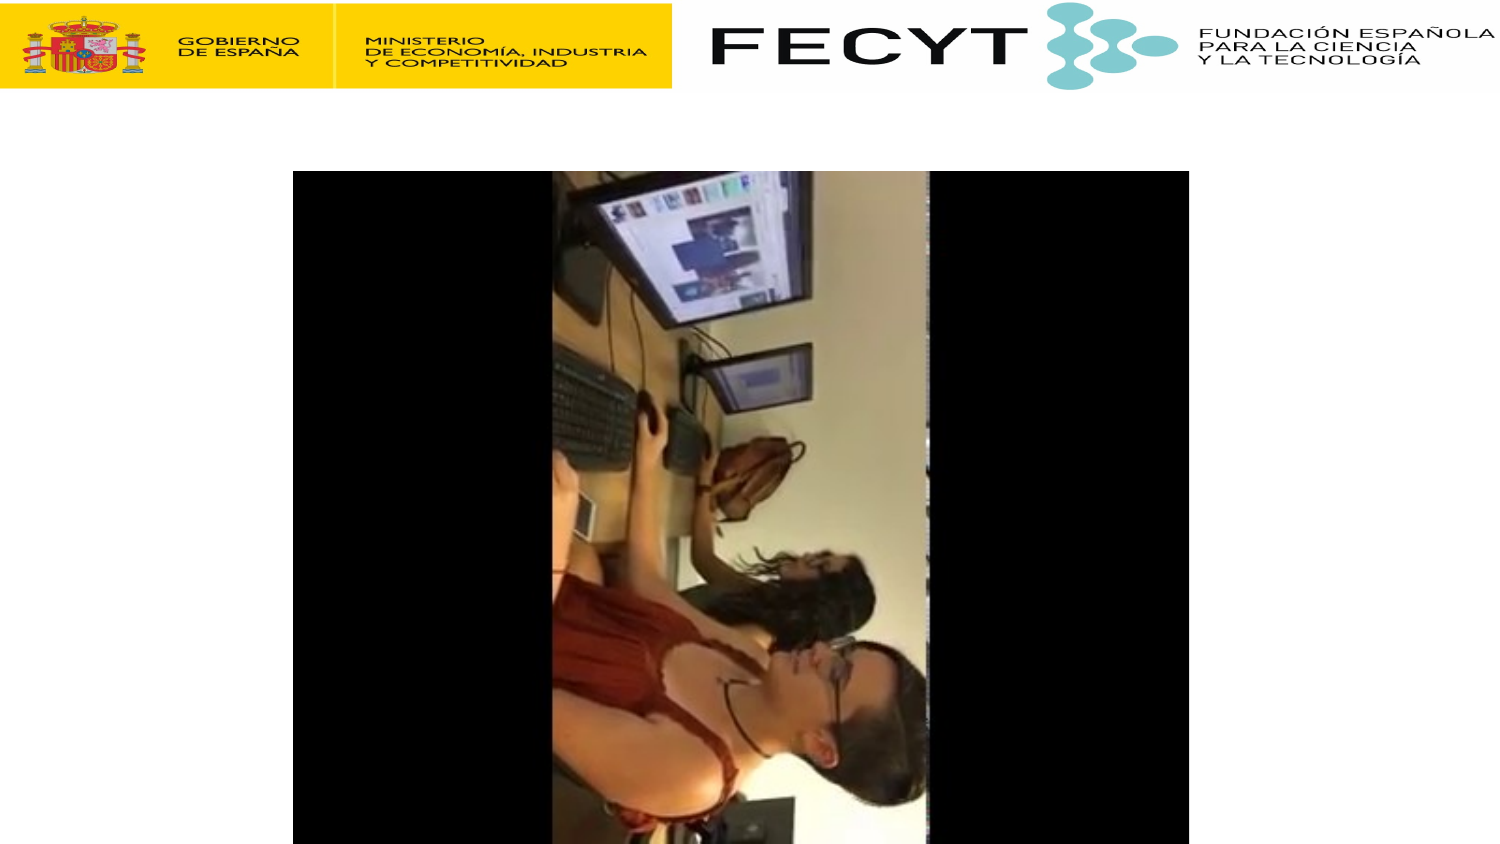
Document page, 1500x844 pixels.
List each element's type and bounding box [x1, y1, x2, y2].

text_box [293, 171, 1190, 844]
picture [0, 0, 1500, 93]
